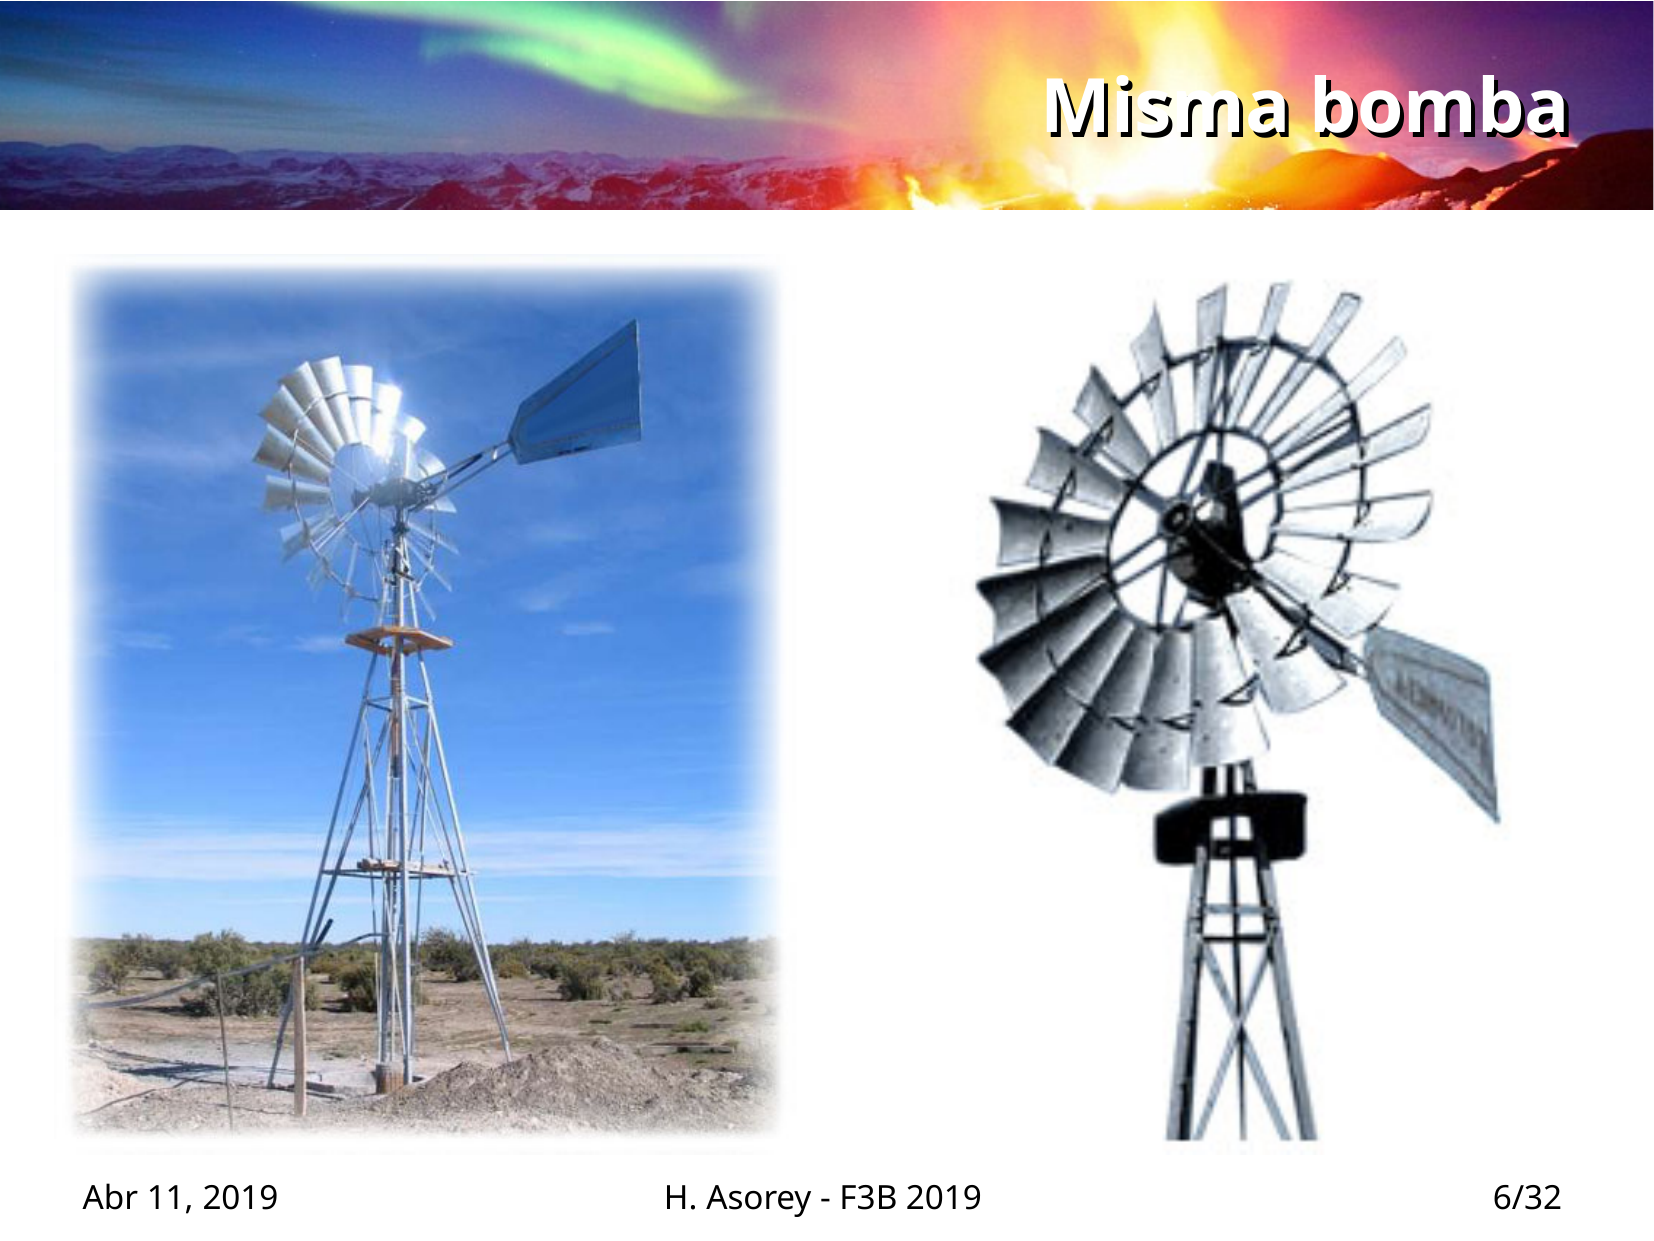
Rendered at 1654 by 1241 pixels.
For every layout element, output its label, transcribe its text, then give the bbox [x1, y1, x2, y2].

picture [0, 1, 1654, 210]
picture [924, 254, 1525, 1156]
title Misma bomba [45, 15, 1606, 191]
picture [54, 254, 797, 1156]
